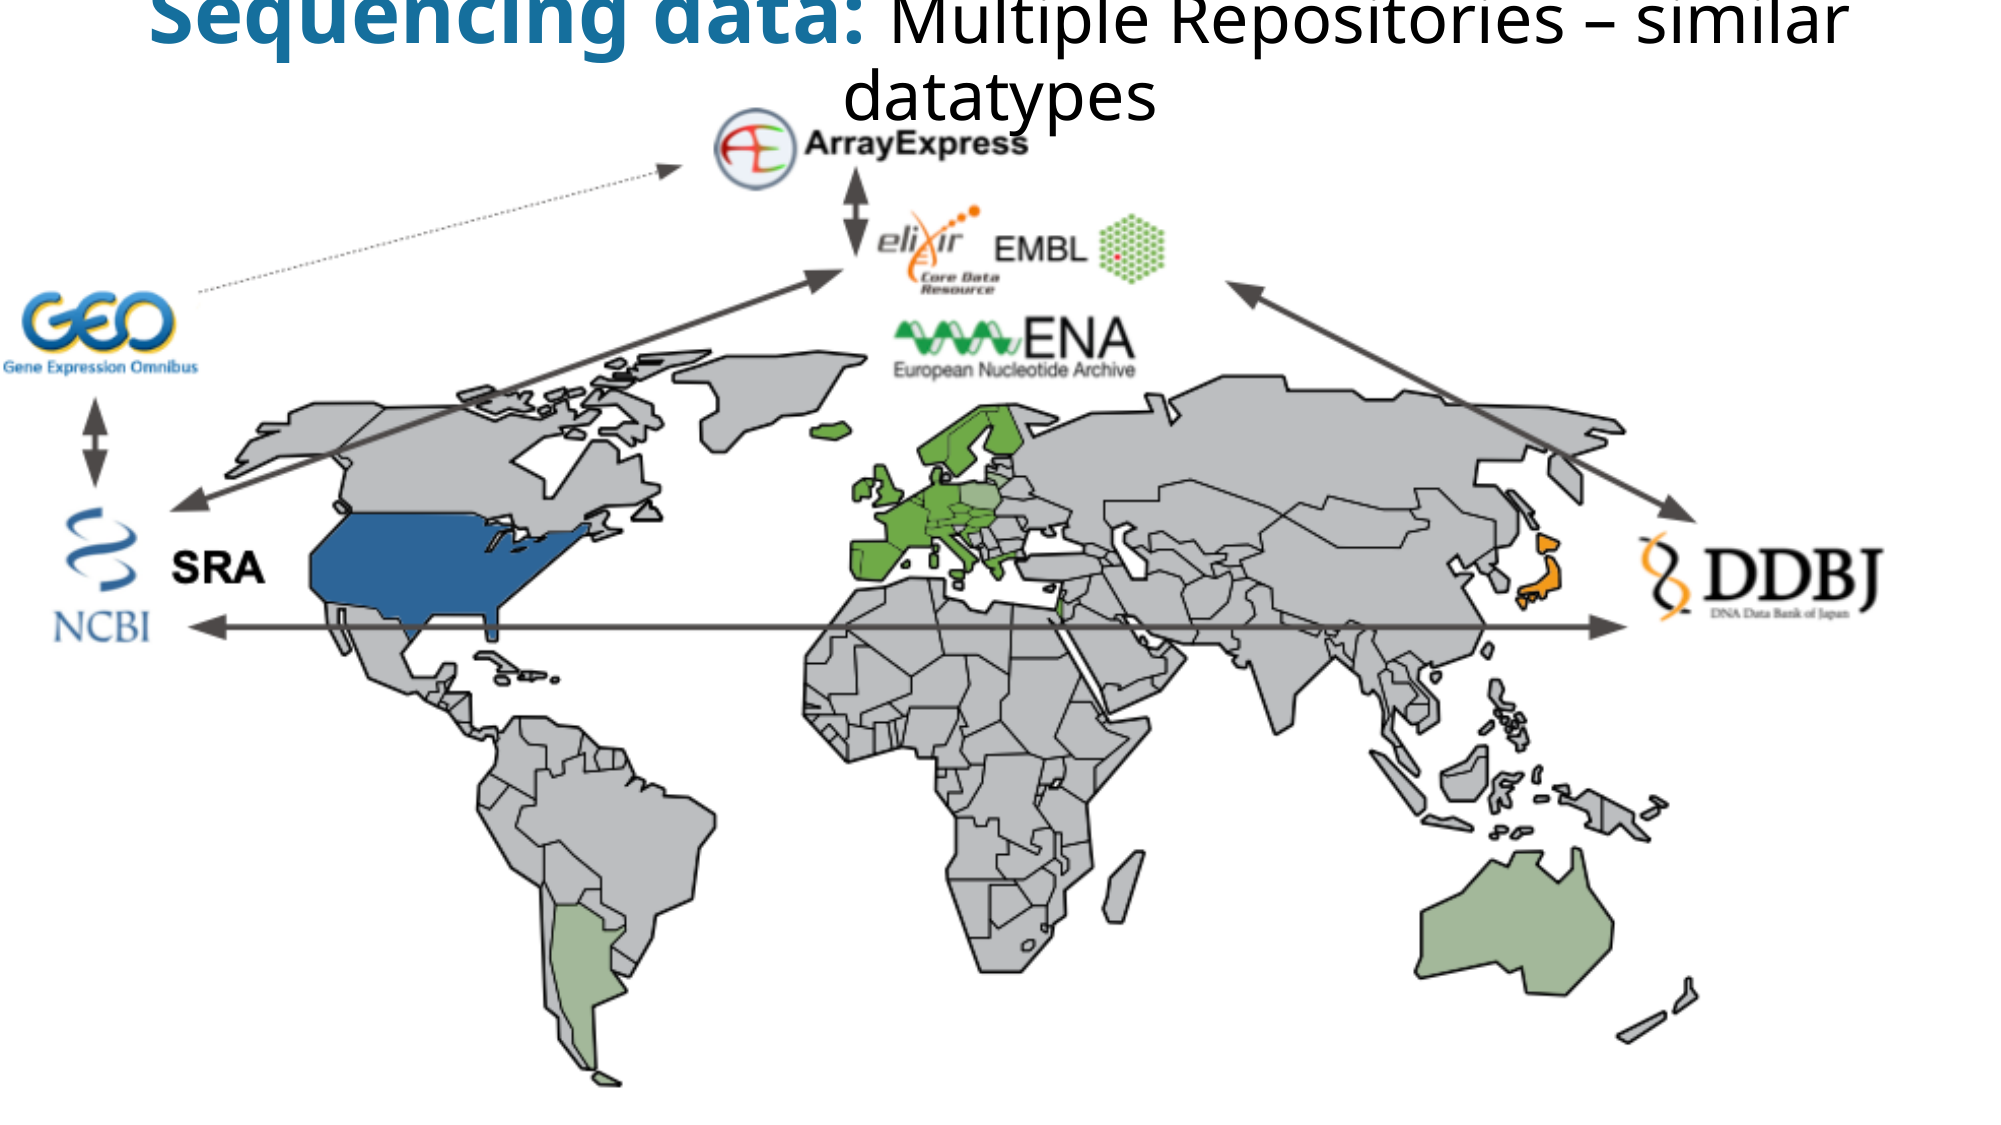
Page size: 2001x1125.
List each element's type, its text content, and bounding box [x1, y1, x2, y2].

picture [0, 98, 1893, 1102]
title Sequencing data: Multiple Repositories – similar datatypes [48, 0, 1952, 144]
